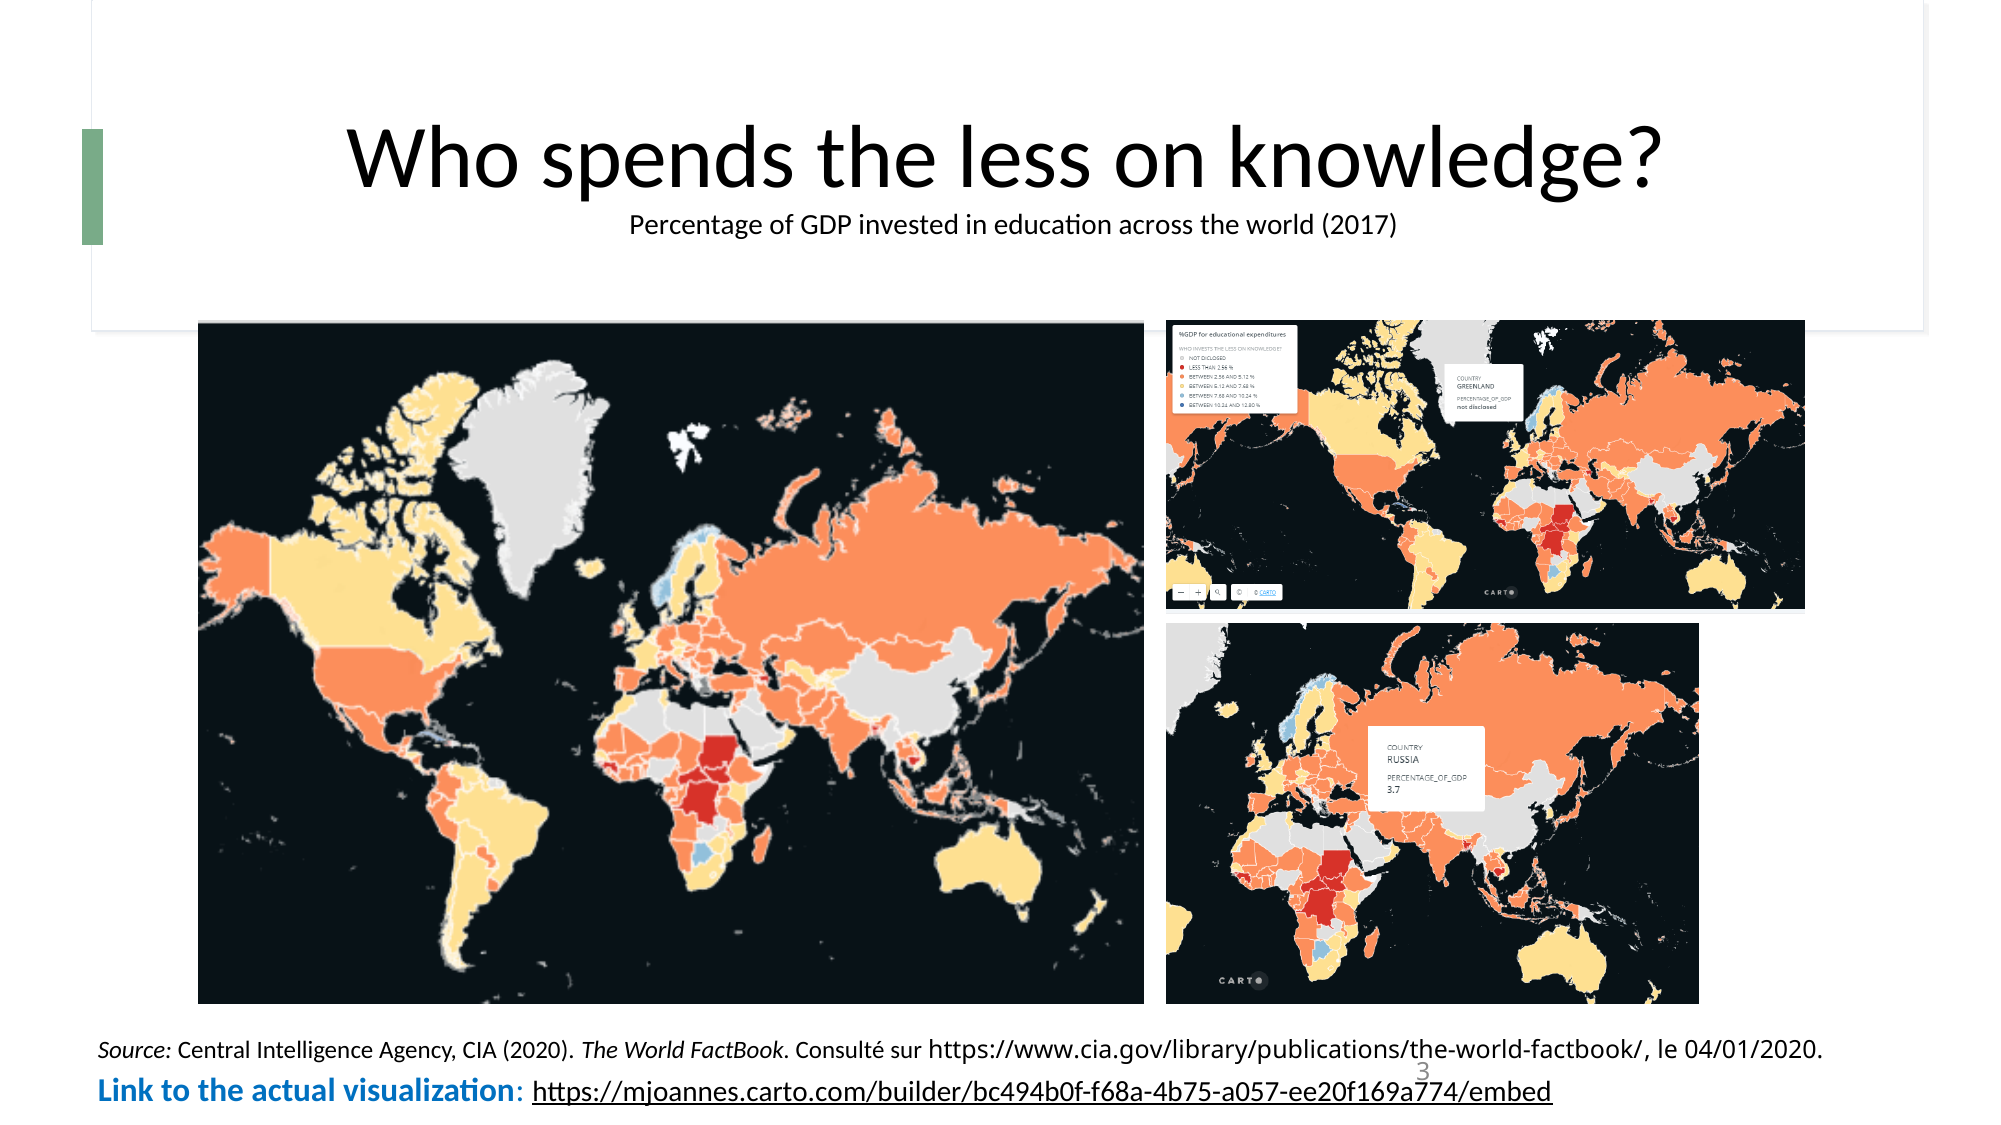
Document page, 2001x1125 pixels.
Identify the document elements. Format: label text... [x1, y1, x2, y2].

picture [1166, 320, 1805, 616]
text_box Source: Central Intelligence Agency, CIA (2020). The World FactBook. Consulté sur https://www.cia.gov/library/publications/the-world-factbook/, le 04/01/2020. Link to the actual visualization: https://mjoannes.carto.com/builder/bc494b0f-f68a-4b75-a057-ee20f169a774/embed [82, 1026, 1877, 1125]
picture [1166, 623, 1699, 1004]
title Who spends the less on knowledge? Percentage of GDP invested in education across the world (2017) [183, 90, 1852, 284]
picture [198, 320, 1144, 1004]
